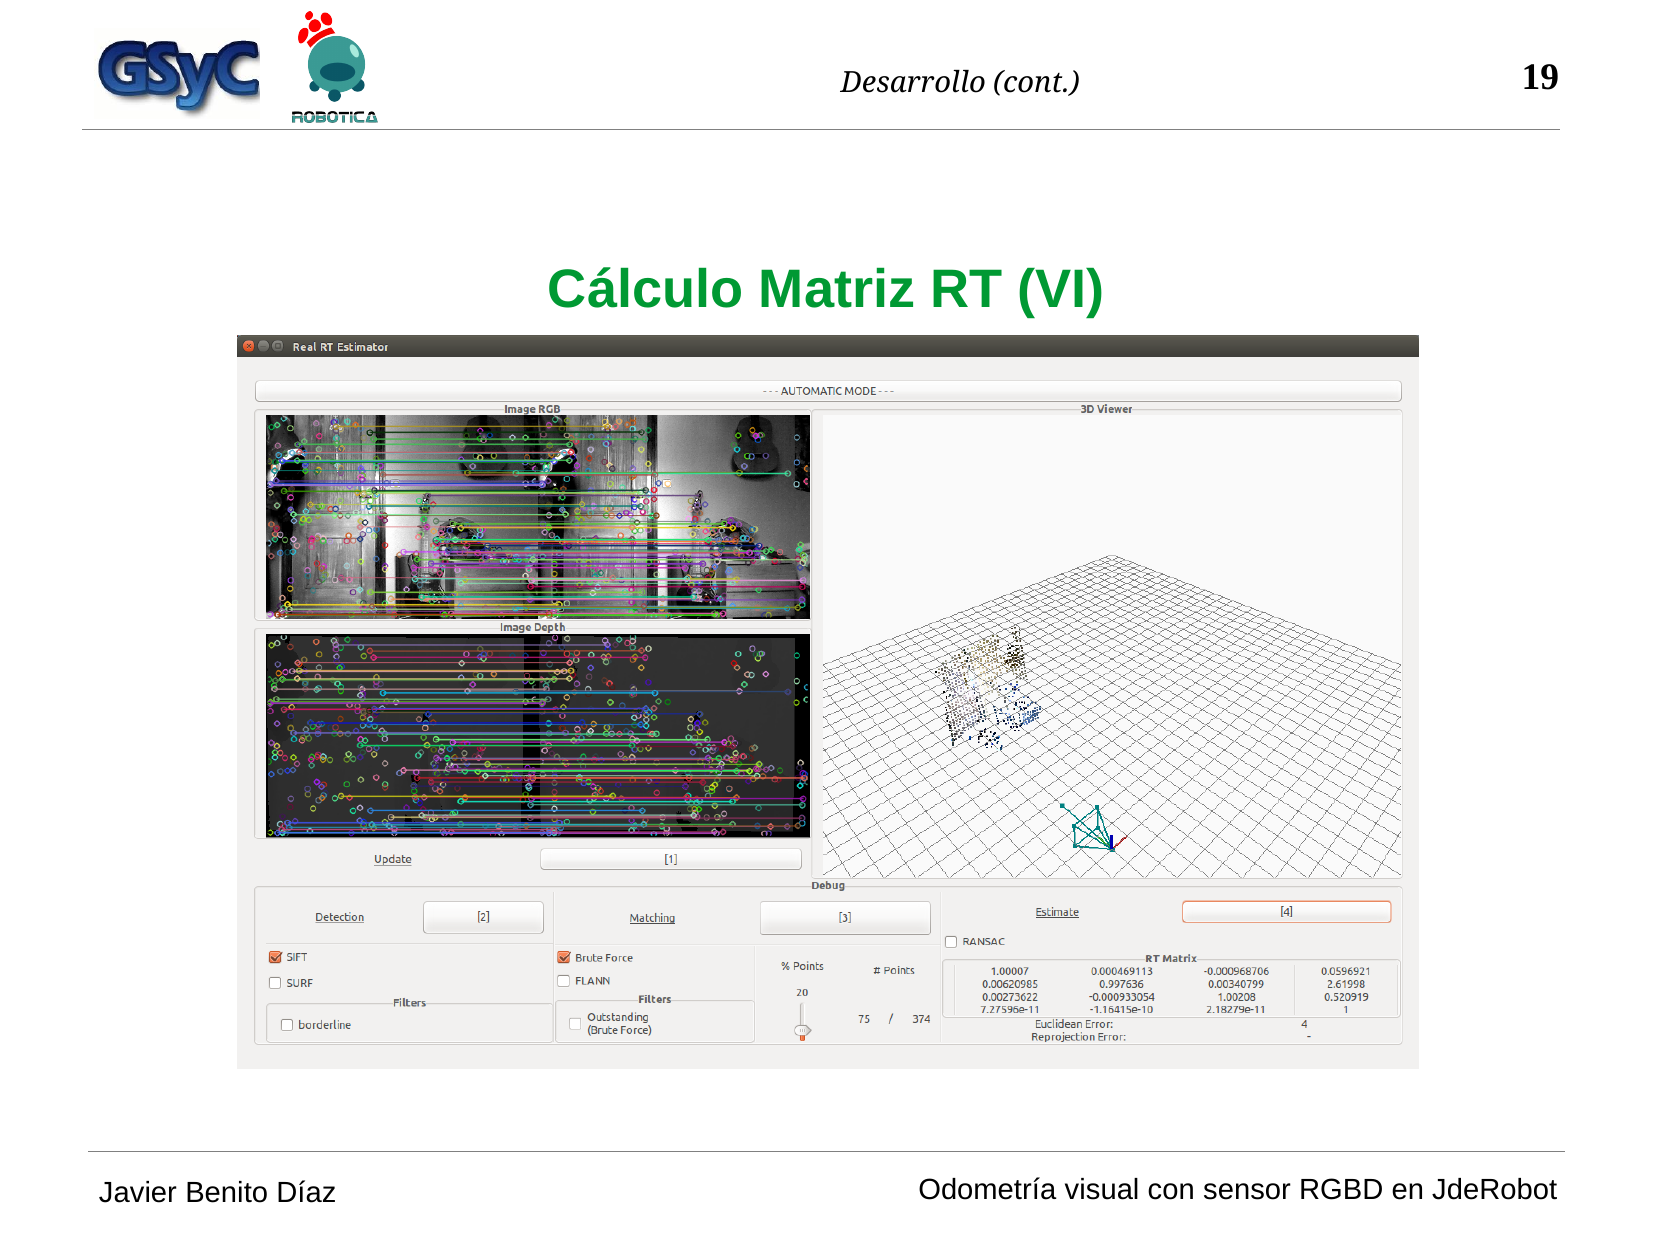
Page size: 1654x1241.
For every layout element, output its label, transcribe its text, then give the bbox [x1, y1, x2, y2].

picture [94, 28, 260, 119]
picture [237, 443, 1419, 1069]
text_box Desarrollo (cont.) [709, 53, 1211, 103]
picture [292, 11, 378, 123]
title Cálculo Matriz RT (VI) [82, 236, 1571, 443]
